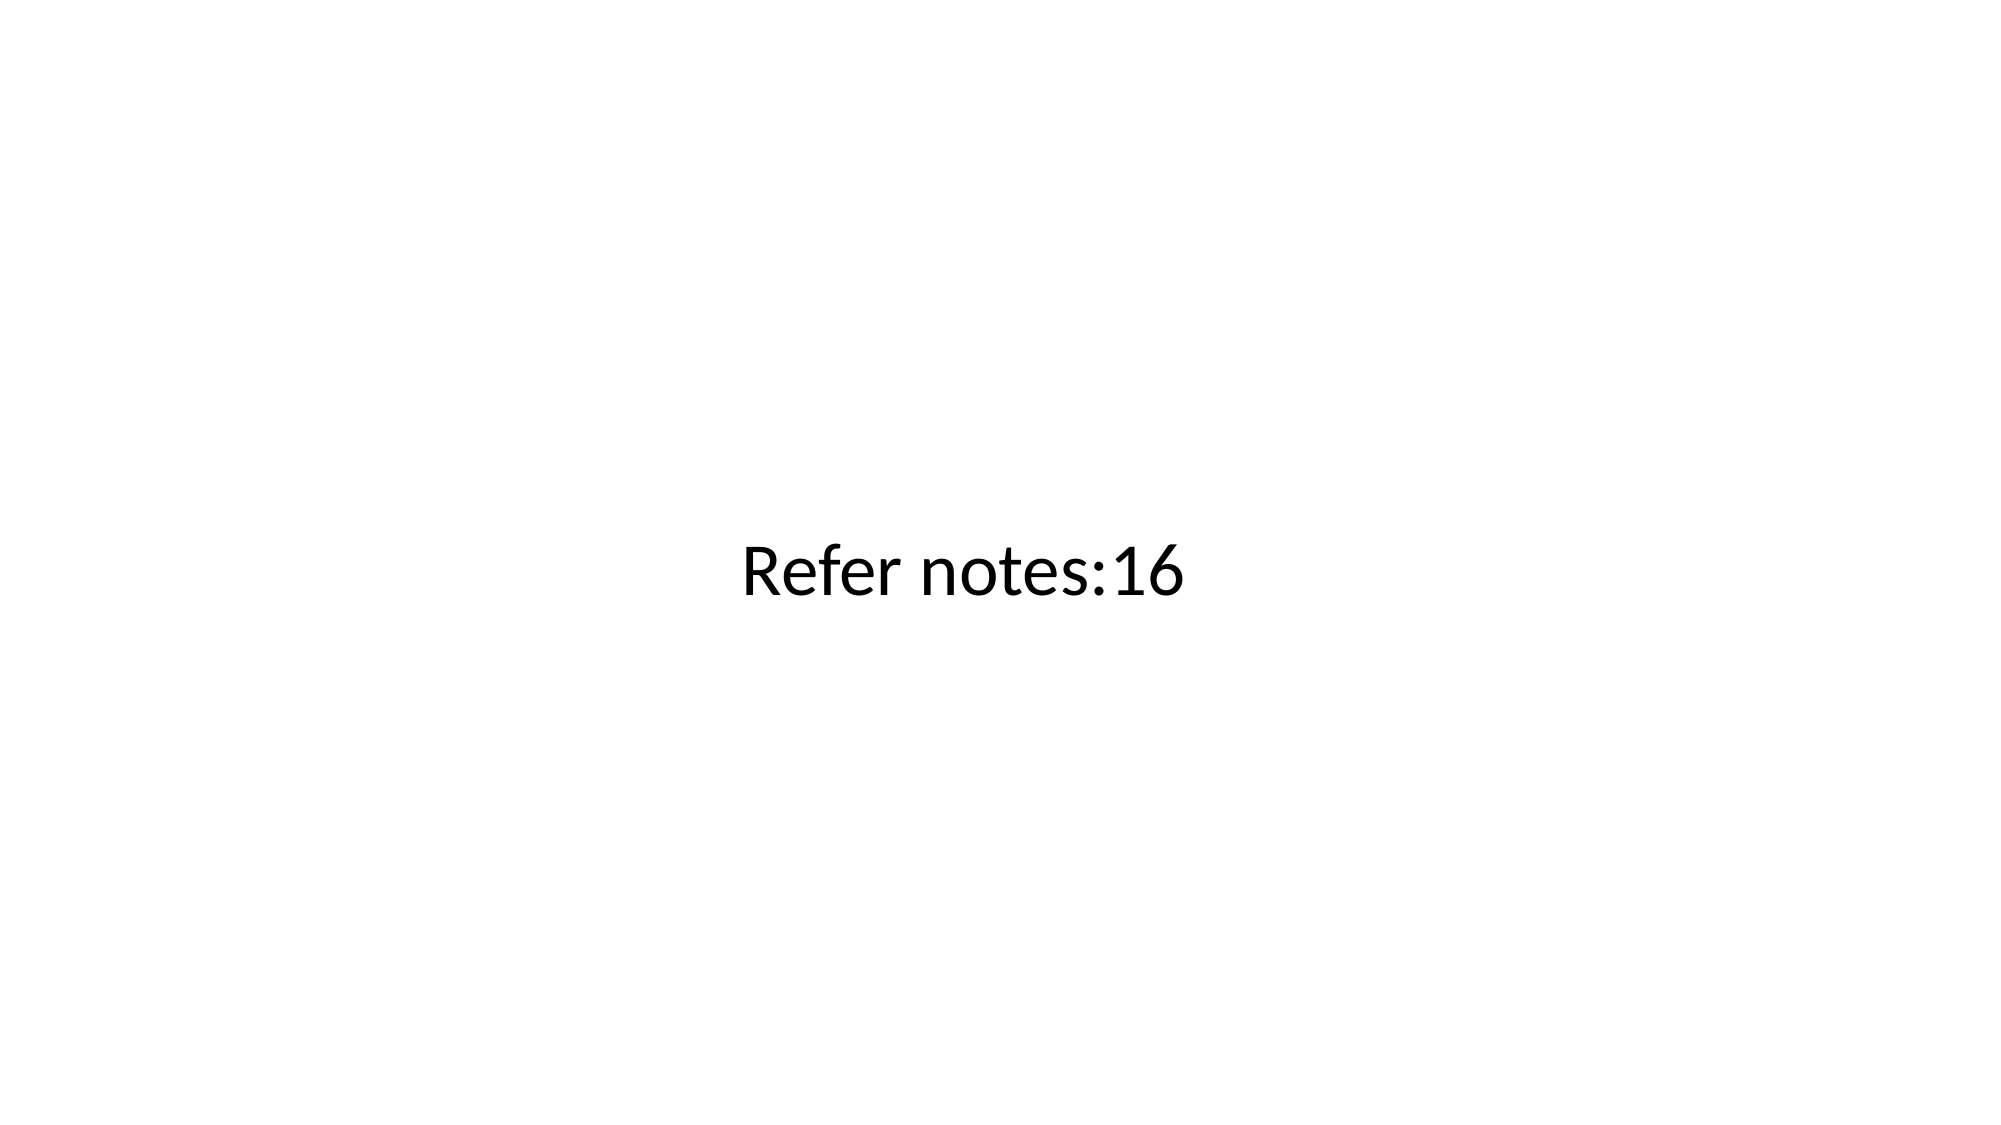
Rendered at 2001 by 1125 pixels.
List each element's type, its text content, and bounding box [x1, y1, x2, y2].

text_box Refer notes:16 [727, 513, 1201, 619]
